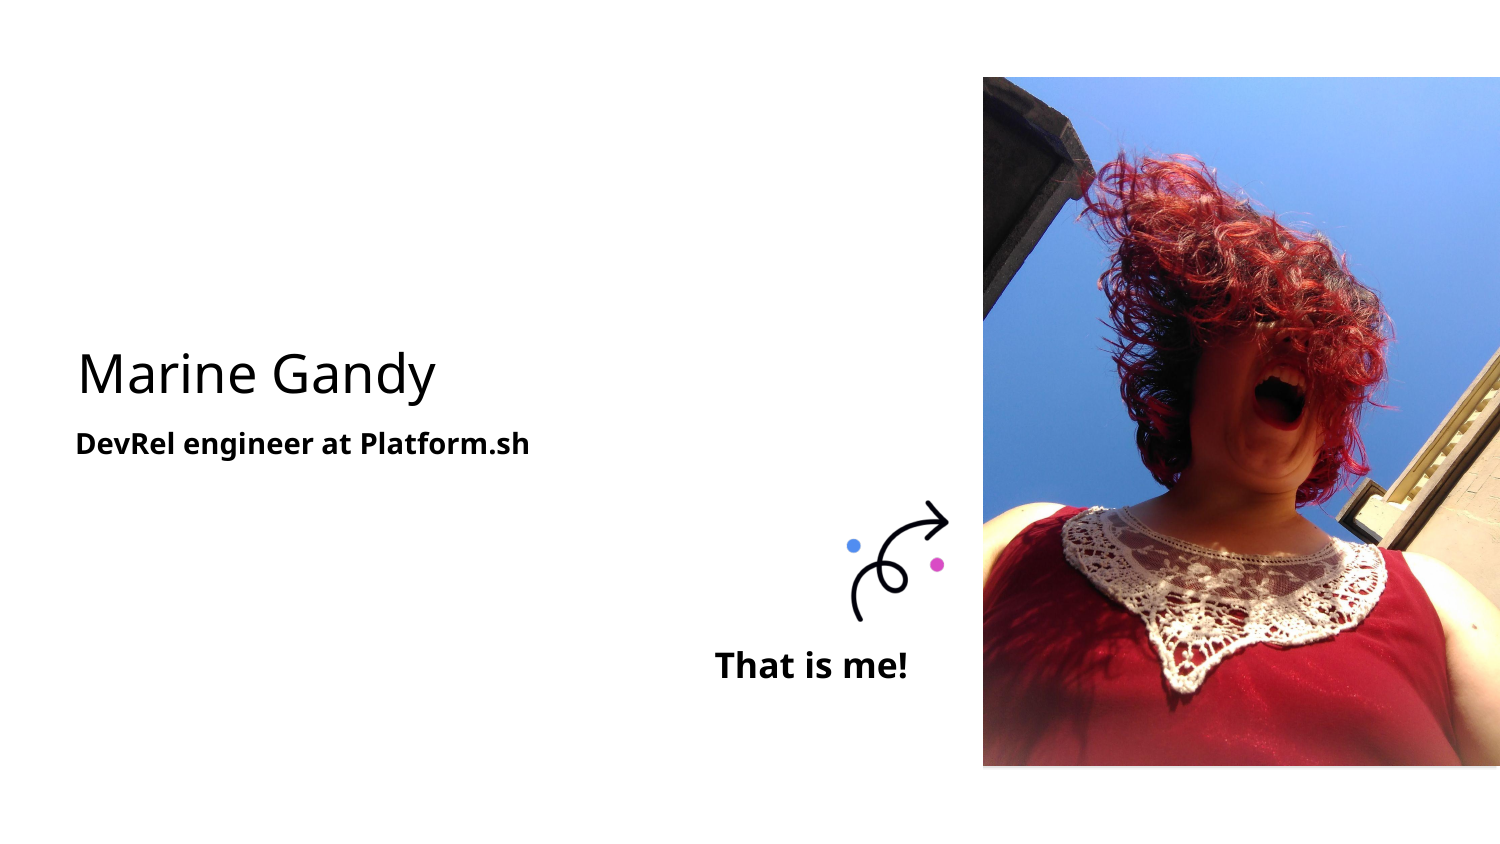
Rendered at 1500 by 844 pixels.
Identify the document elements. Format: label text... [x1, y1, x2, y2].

text_box That is me! [685, 628, 924, 702]
text_box Marine Gandy [62, 324, 615, 420]
picture [846, 500, 949, 622]
list DevRel engineer at Platform.sh [75, 420, 572, 592]
picture [983, 77, 1500, 766]
